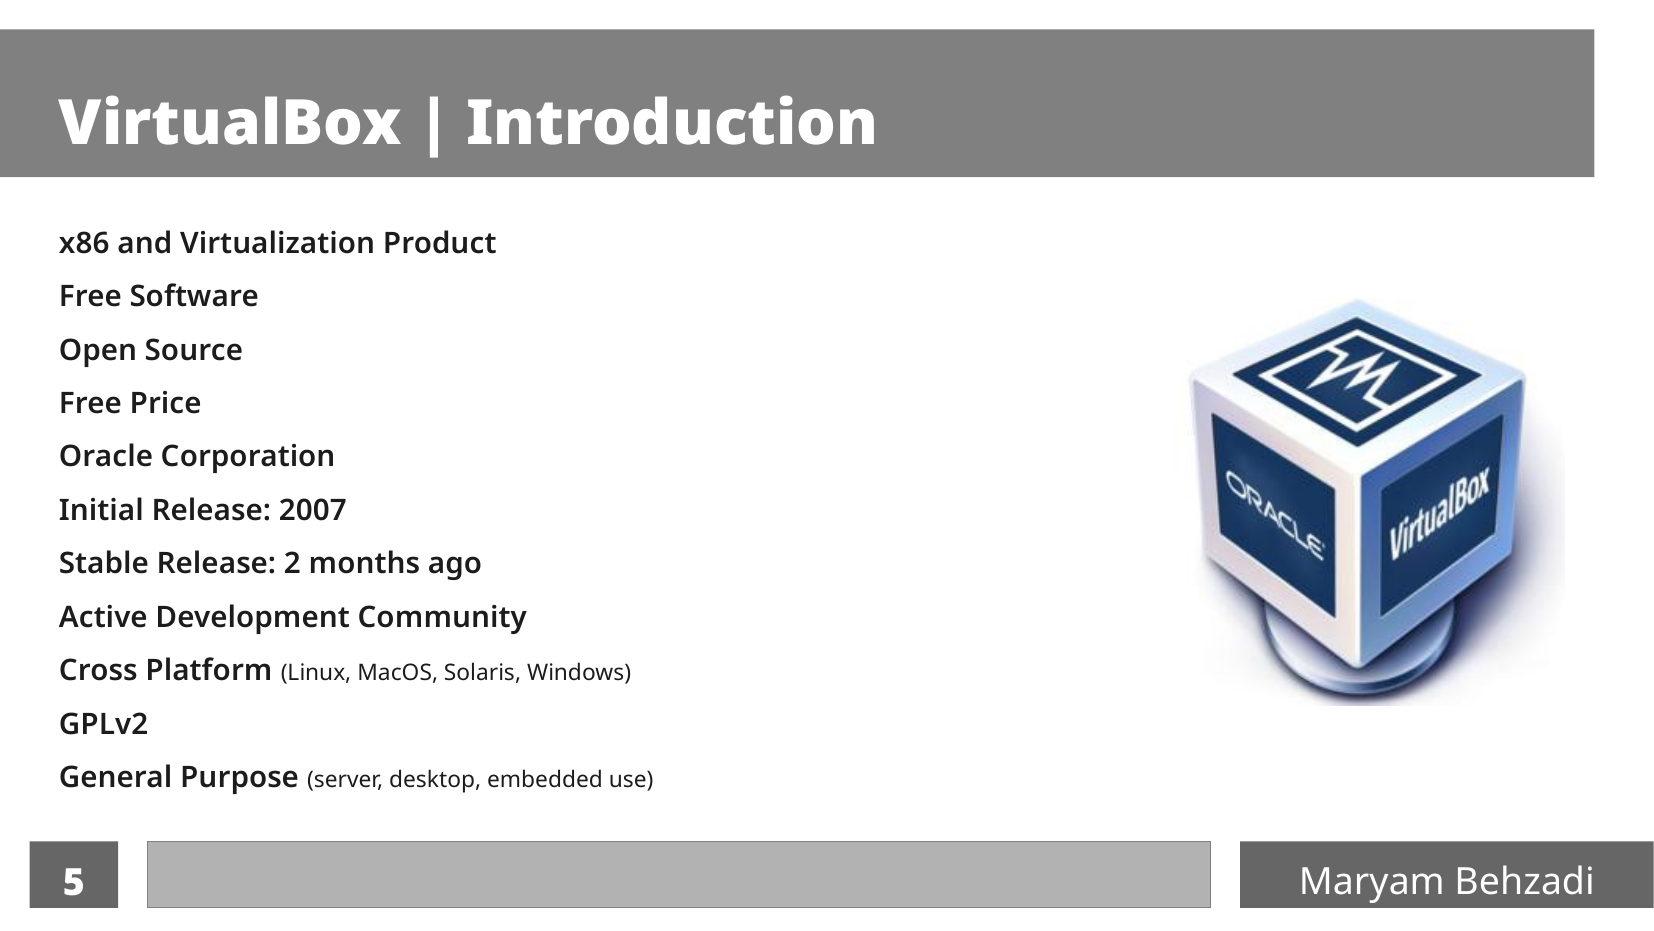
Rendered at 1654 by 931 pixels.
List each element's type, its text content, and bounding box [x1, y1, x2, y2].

picture [1174, 298, 1565, 706]
title VirtualBox | Introduction [59, 44, 1595, 163]
list x86 and Virtualization Product Free Software Open Source Free Price Oracle Corporation Initial Release: 2007 Stable Release: 2 months ago Active Development Community Cross Platform (Linux, MacOS, Solaris, Windows) GPLv2 General Purpose (server, desktop, embedded use) [59, 221, 1565, 798]
